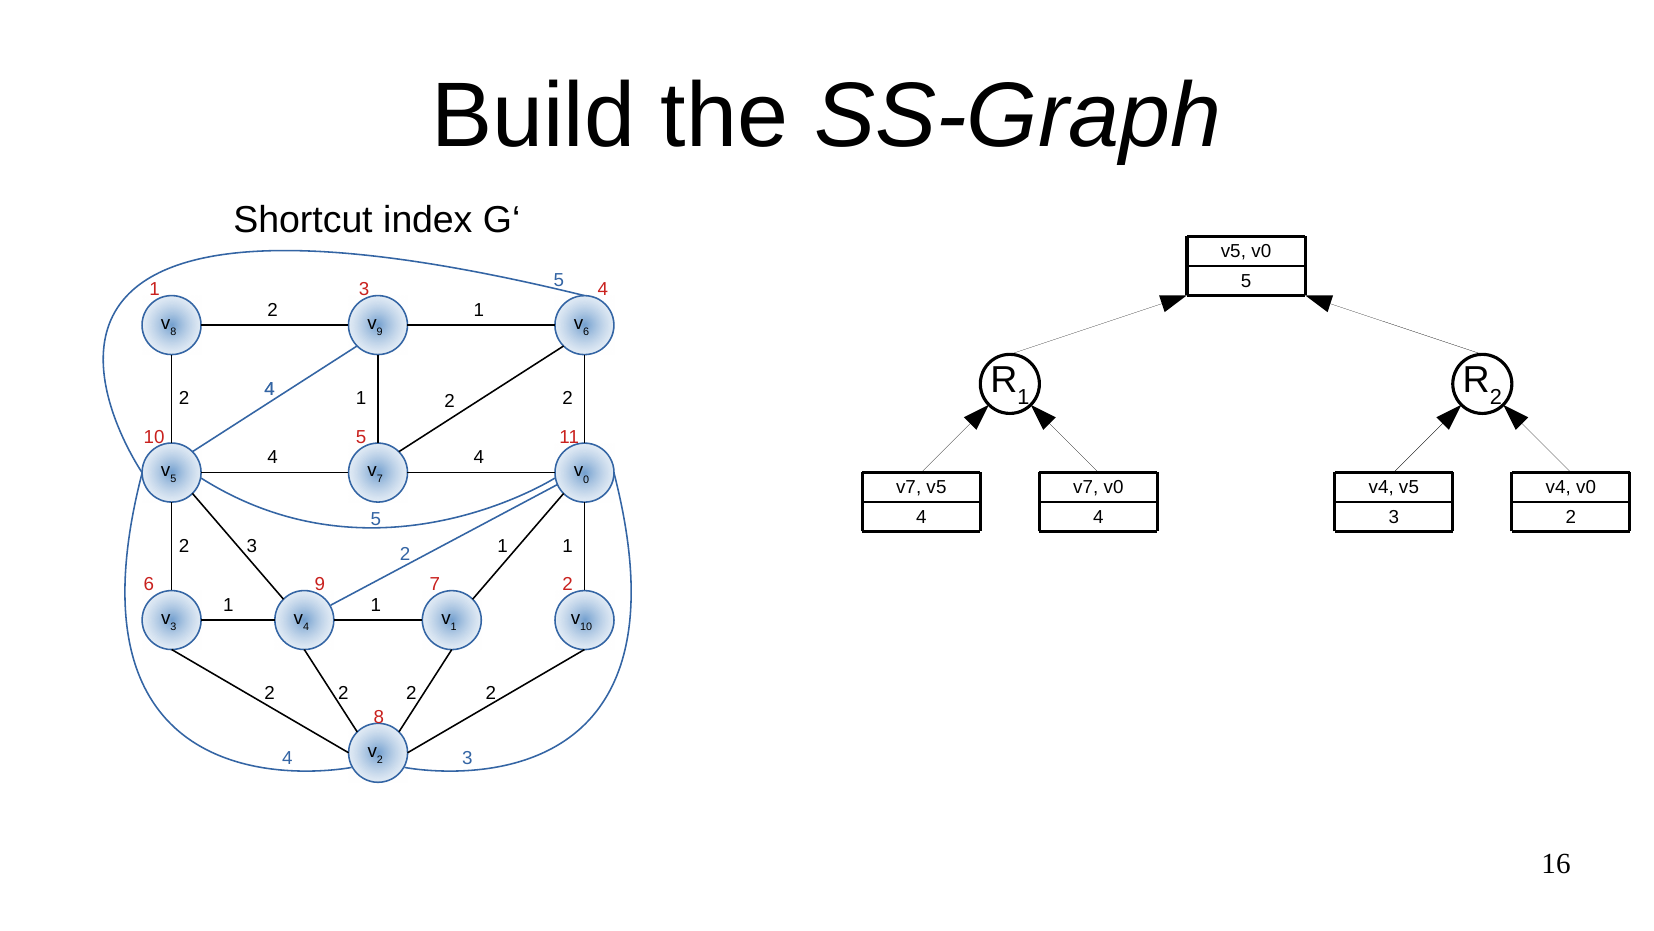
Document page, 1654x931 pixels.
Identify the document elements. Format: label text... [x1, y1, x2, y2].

text_box 4 [864, 503, 979, 530]
text_box 4 [1041, 503, 1156, 530]
text_box v4, v5 [1336, 474, 1451, 501]
title Build the SS-Graph [82, 37, 1571, 193]
text_box Shortcut index G‘ [218, 191, 538, 249]
picture [82, 236, 674, 827]
text_box R2 [1452, 354, 1512, 414]
text_box 2 [1513, 503, 1628, 530]
text_box v5, v0 [1189, 238, 1304, 265]
text_box R1 [980, 354, 1040, 414]
text_box v7, v0 [1041, 474, 1156, 501]
text_box v7, v5 [864, 474, 979, 501]
text_box 3 [1336, 503, 1451, 530]
text_box v4, v0 [1513, 474, 1628, 501]
text_box 5 [1189, 267, 1304, 294]
